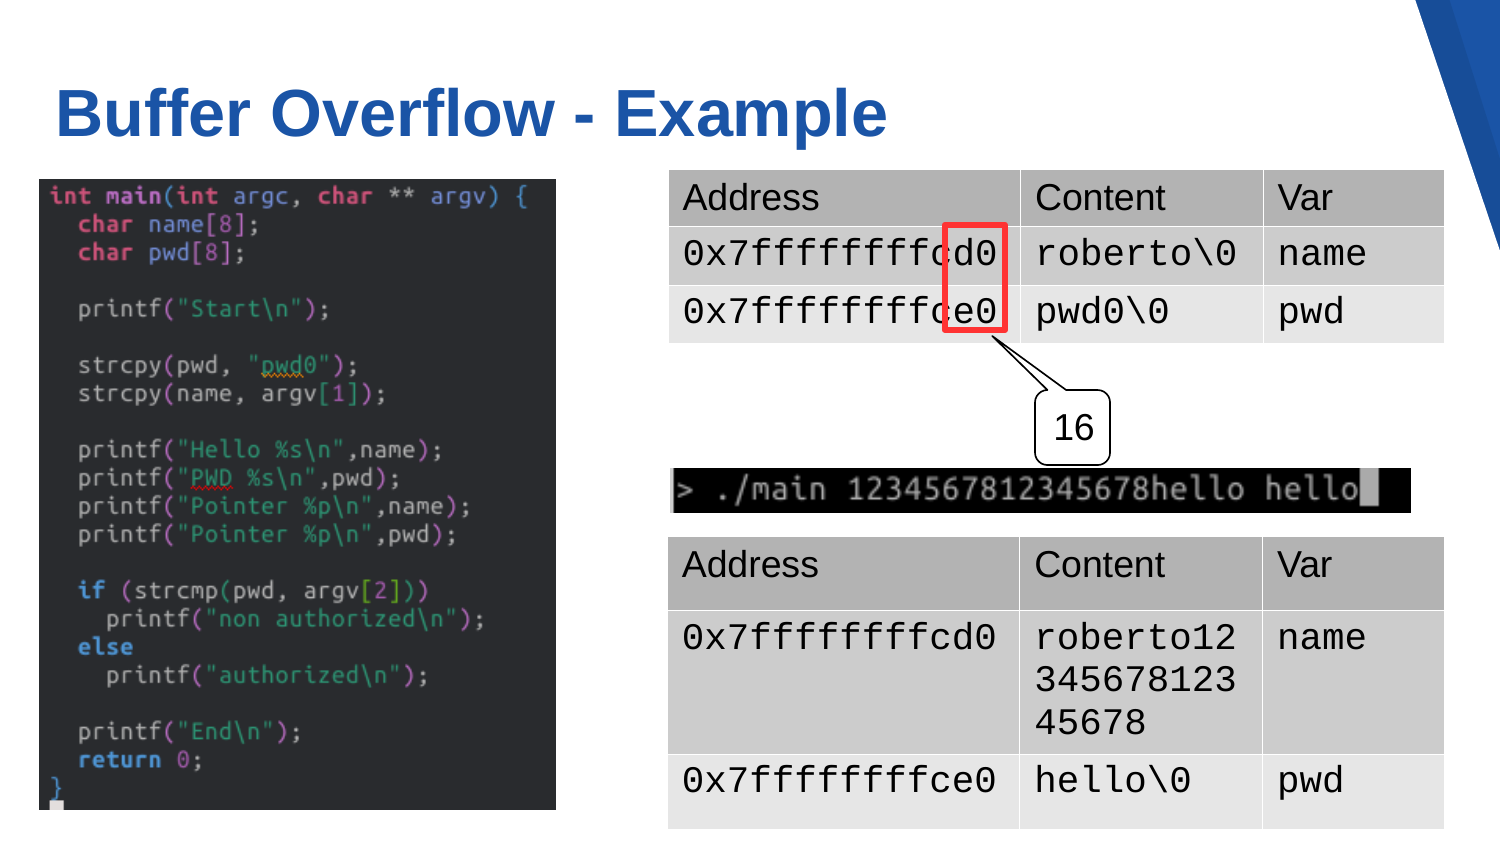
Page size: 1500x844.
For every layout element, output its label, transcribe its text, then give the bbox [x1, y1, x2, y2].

table_cell 0x7ffffffffcd0 [669, 227, 942, 285]
table_cell roberto\0 [1021, 227, 1263, 285]
table_cell pwd0\0 [1021, 286, 1263, 343]
table_header Var [1264, 170, 1444, 226]
picture [670, 468, 1411, 513]
table_header Content [1021, 170, 1263, 226]
table_cell 0x7ffffffffce0 [948, 286, 1002, 327]
table_cell 0x7ffffffffce0 [669, 286, 1020, 343]
table_cell name [1263, 611, 1444, 754]
table_cell roberto1234567812345678 [1020, 611, 1262, 754]
table_cell pwd [1264, 286, 1444, 343]
text_box 16 [992, 336, 1111, 466]
table_cell hello\0 [1020, 755, 1262, 829]
table_cell name [1264, 227, 1444, 285]
table_cell 0x7ffffffffce0 [668, 755, 1019, 829]
table_cell 0x7ffffffffcd0 [1008, 227, 1020, 285]
title Buffer Overflow - Example [40, 97, 1231, 166]
table_cell pwd [1263, 755, 1444, 829]
table_header Content [1020, 537, 1262, 610]
table_header Address [669, 170, 1020, 226]
table_header Address [668, 537, 1019, 610]
table_cell 0x7ffffffffcd0 [948, 228, 1002, 285]
table_cell 0x7ffffffffcd0 [668, 611, 1019, 754]
table_header Var [1263, 537, 1444, 610]
picture [39, 179, 556, 810]
